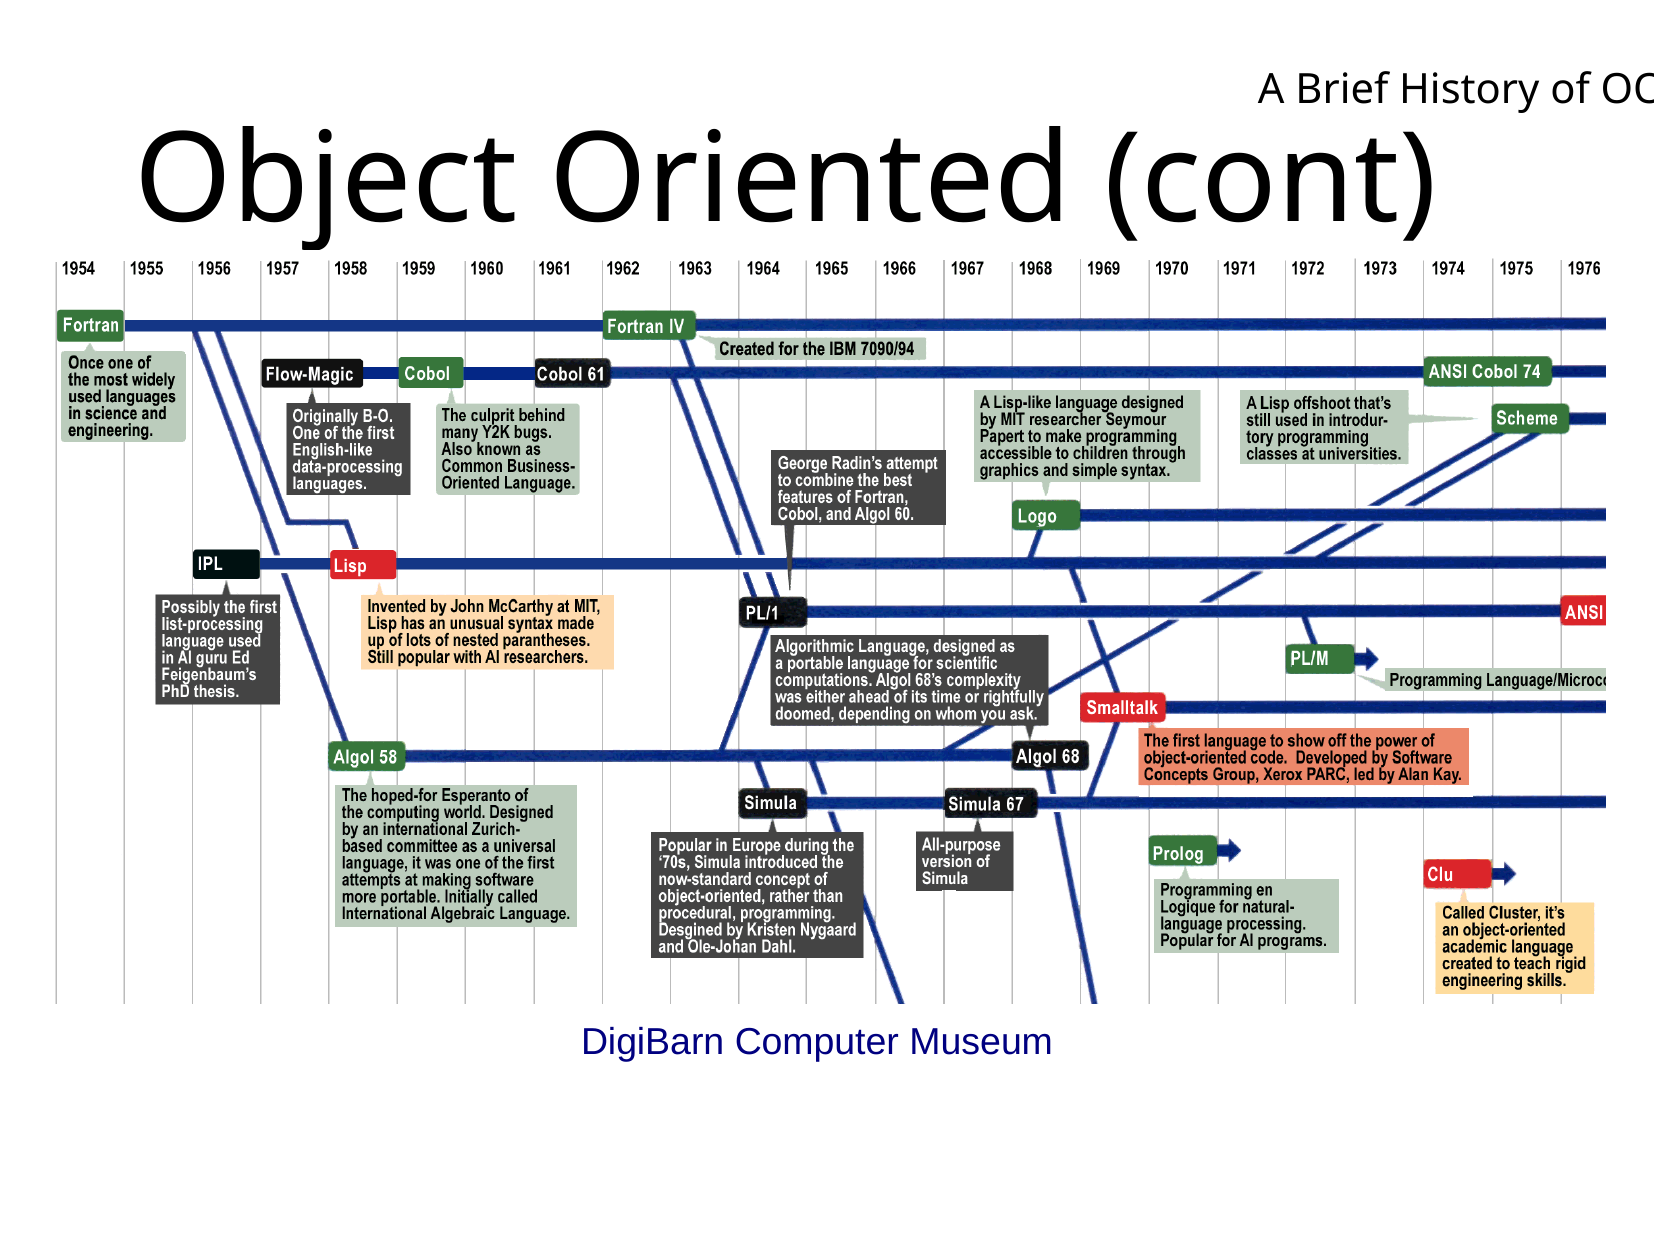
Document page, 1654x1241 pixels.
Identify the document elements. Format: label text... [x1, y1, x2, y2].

text_box Object Oriented (cont) [120, 80, 1156, 211]
picture [45, 250, 1606, 1004]
text_box A Brief History of OO [1243, 51, 1591, 106]
text_box DigiBarn Computer Museum [566, 1013, 1153, 1084]
